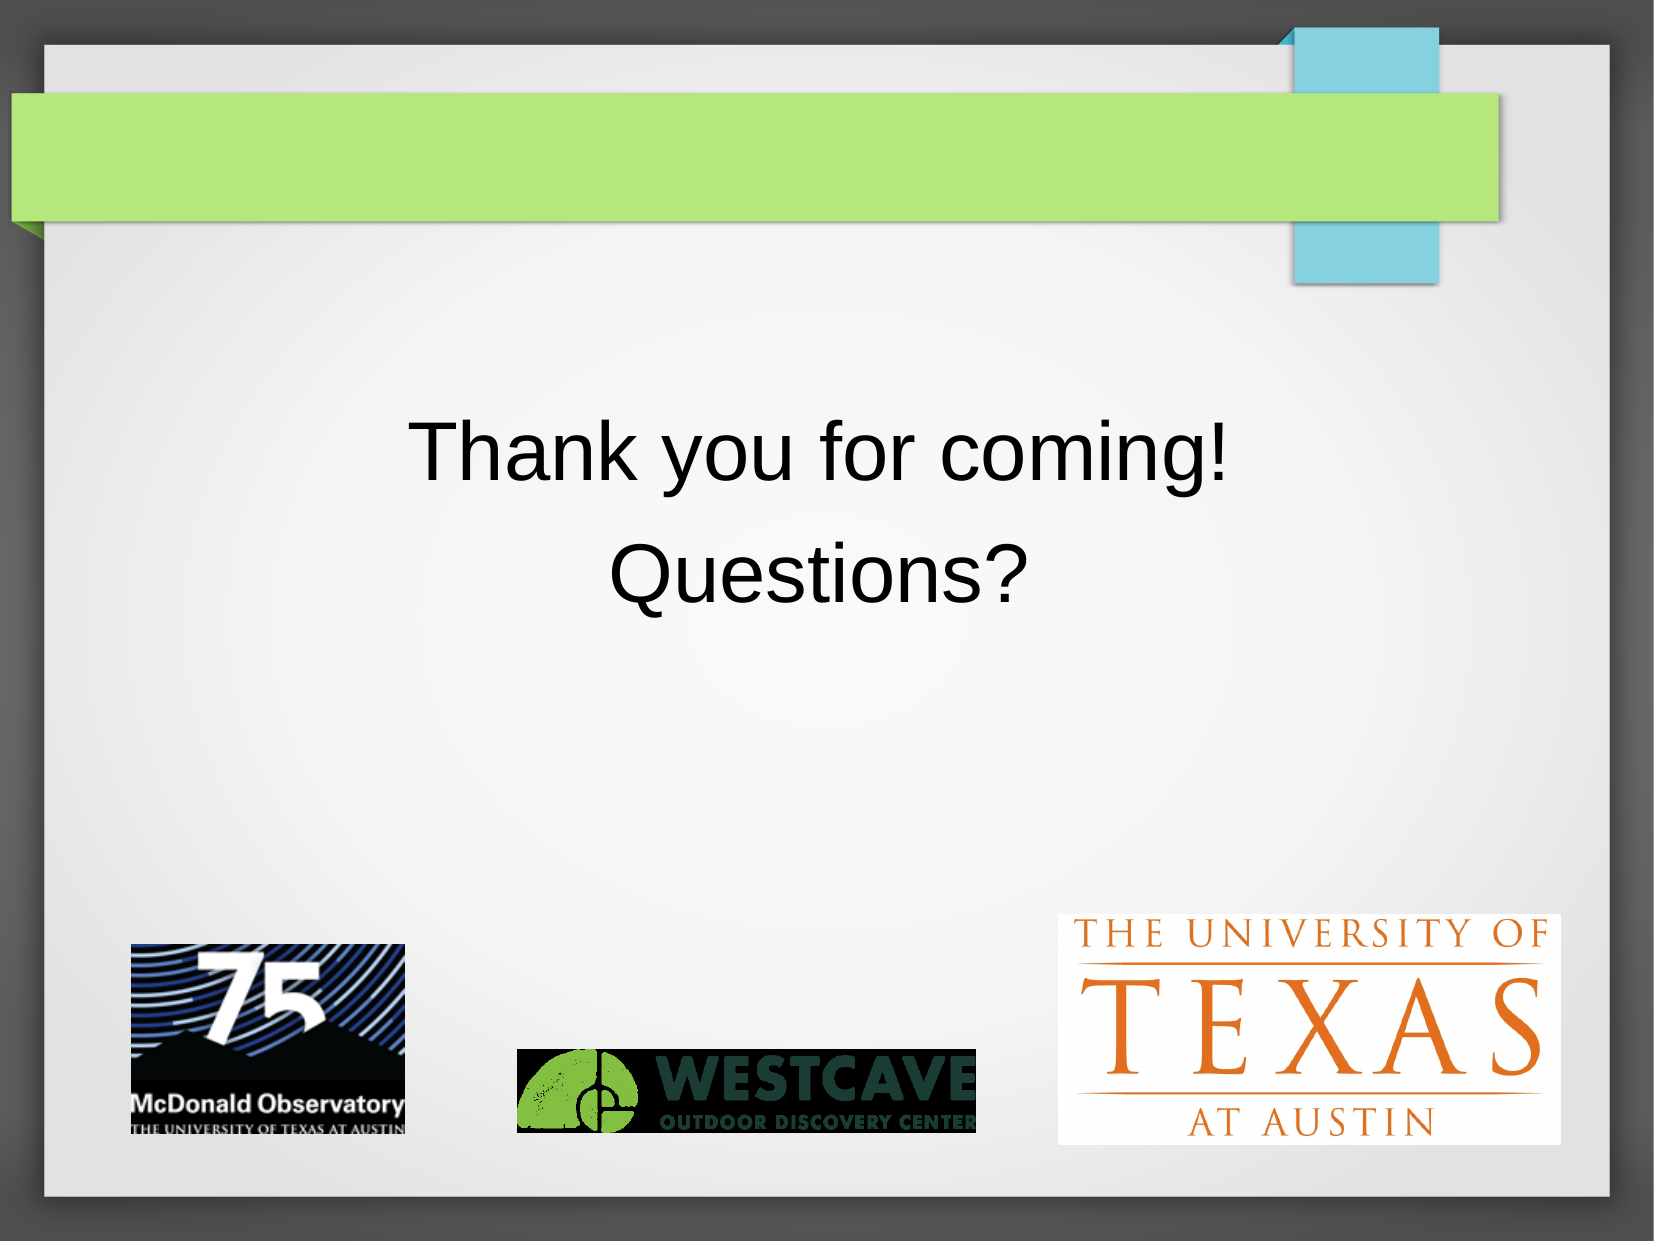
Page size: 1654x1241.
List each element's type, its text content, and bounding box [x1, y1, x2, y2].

picture [0, 0, 1654, 1241]
list Thank you for coming! Questions? [262, 405, 1306, 676]
